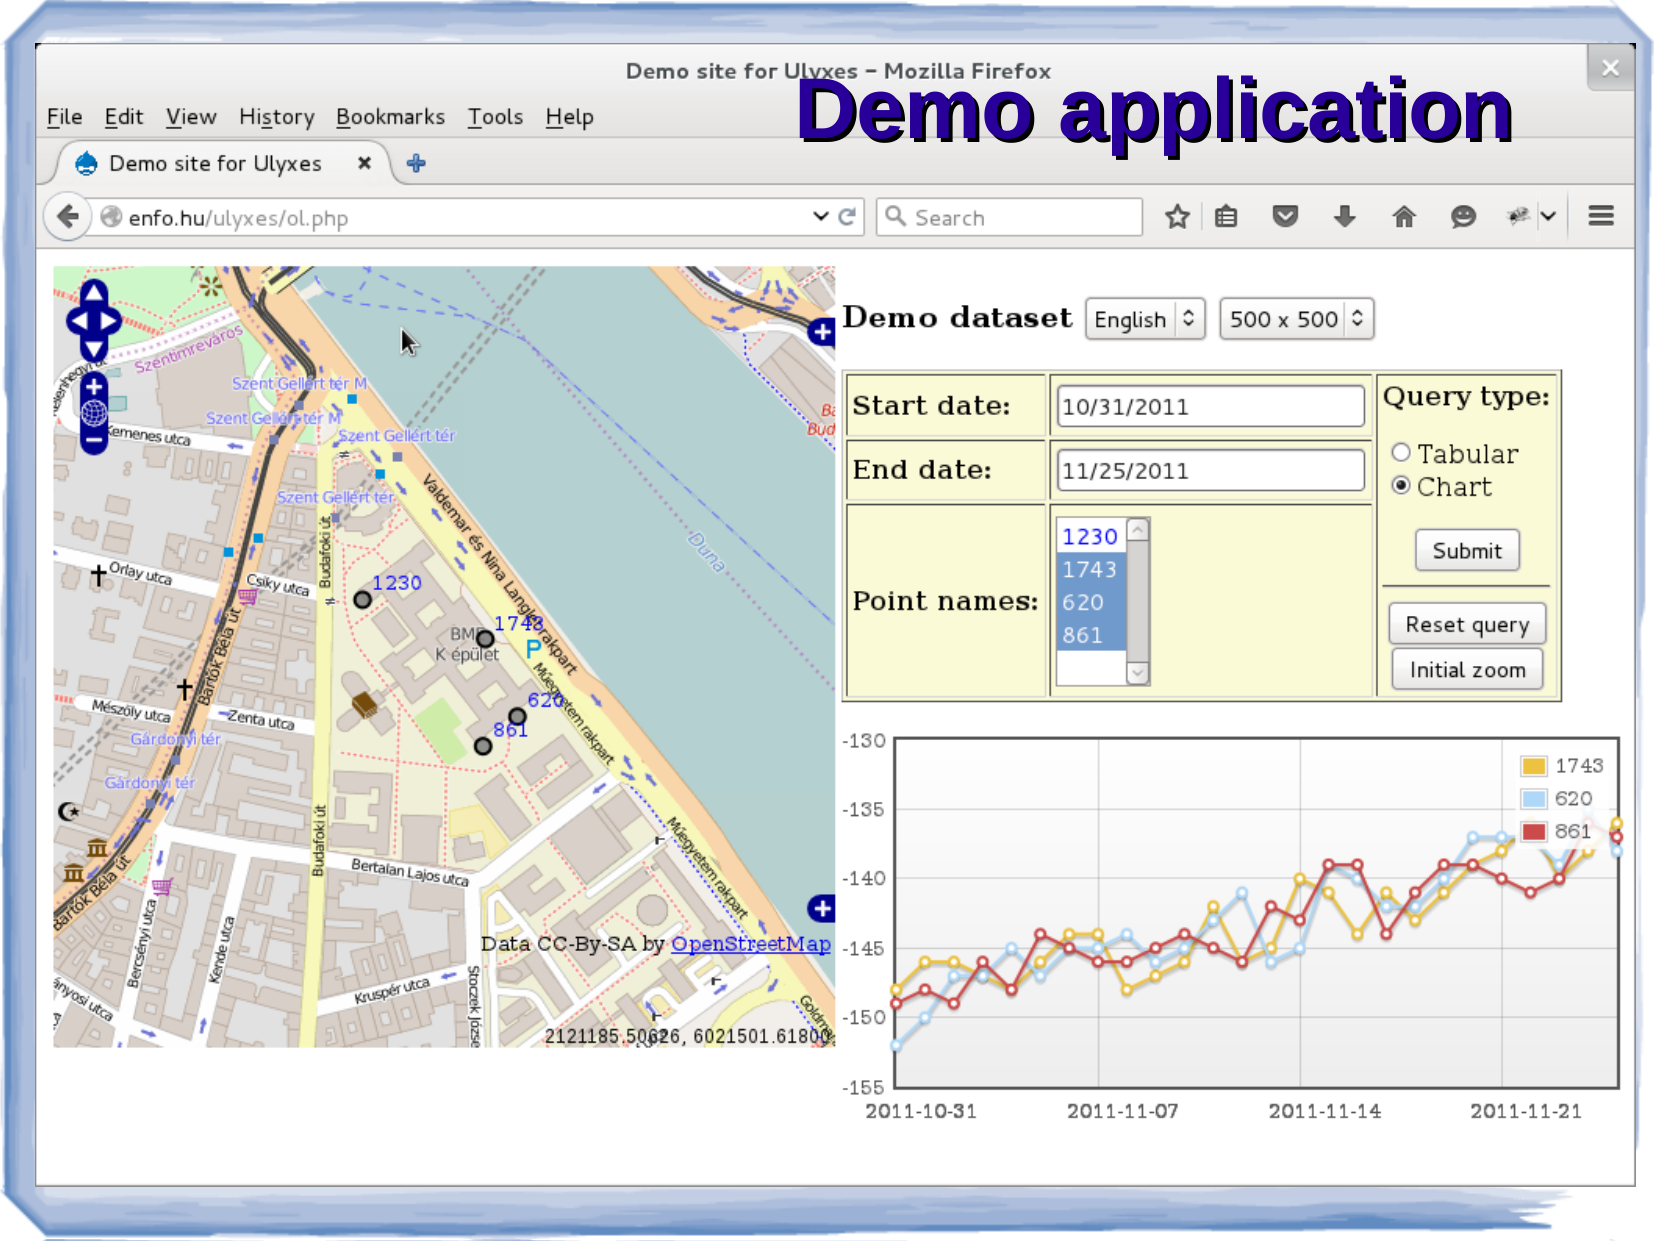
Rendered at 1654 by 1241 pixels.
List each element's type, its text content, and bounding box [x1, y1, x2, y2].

picture [0, 0, 1654, 1241]
title Demo application [673, 44, 1636, 173]
